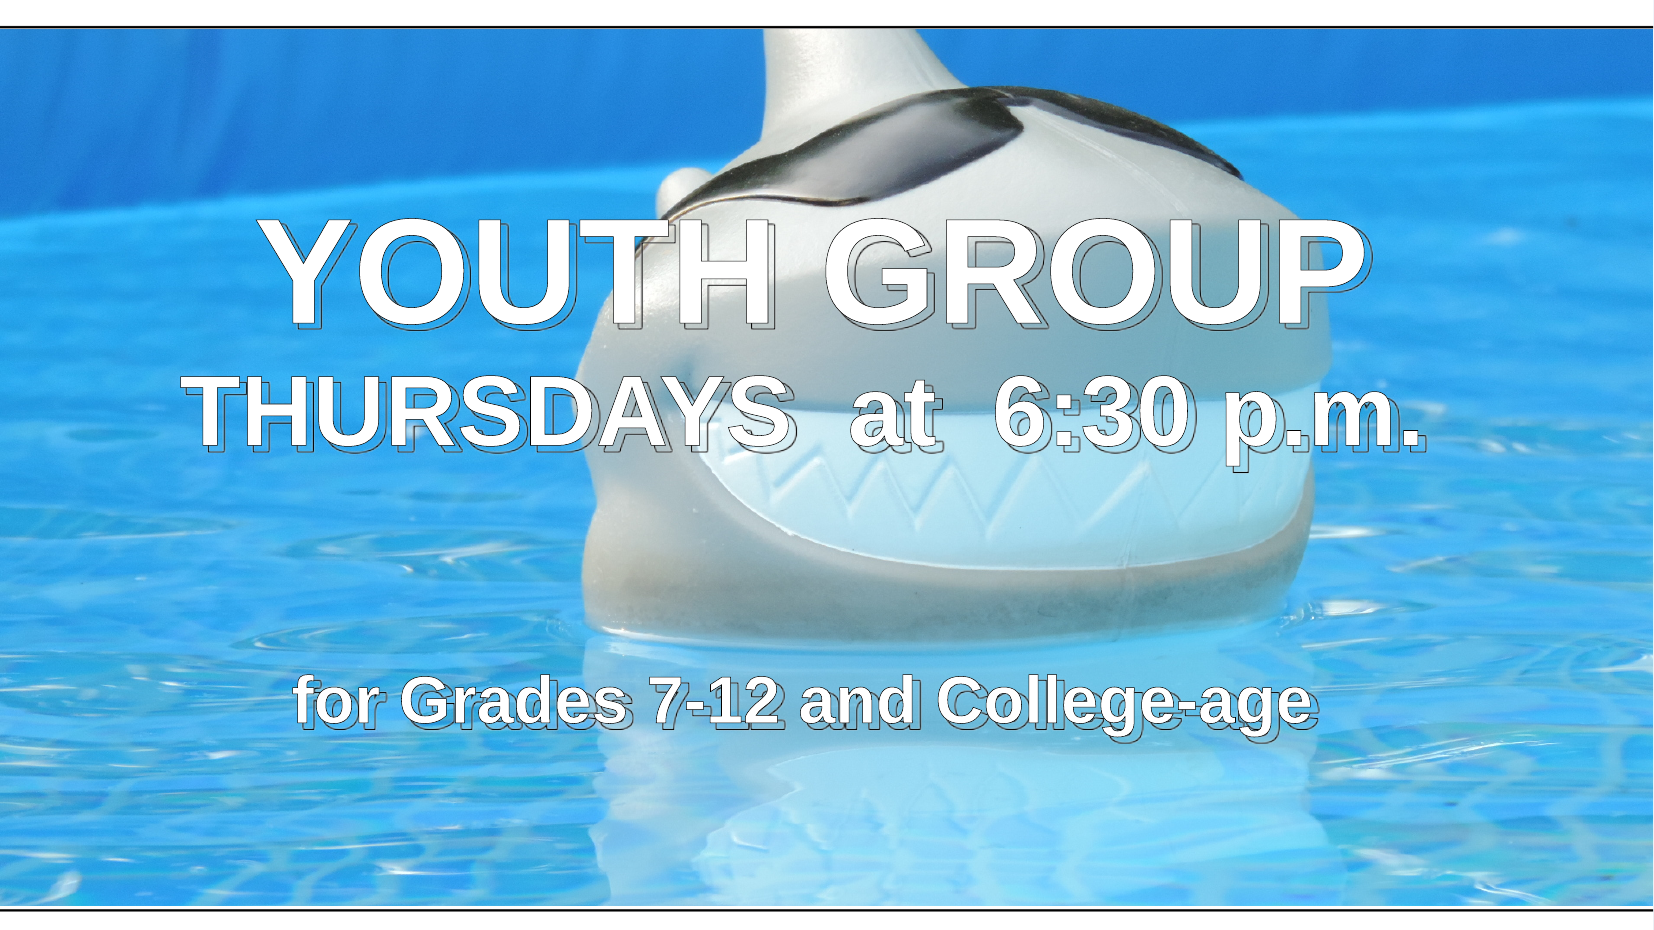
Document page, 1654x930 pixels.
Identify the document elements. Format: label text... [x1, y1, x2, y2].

text_box YOUTH GROUP THURSDAYS at 6:30 p.m. for Grades 7-12 and College-age [75, 180, 1531, 820]
picture [0, 0, 1654, 930]
